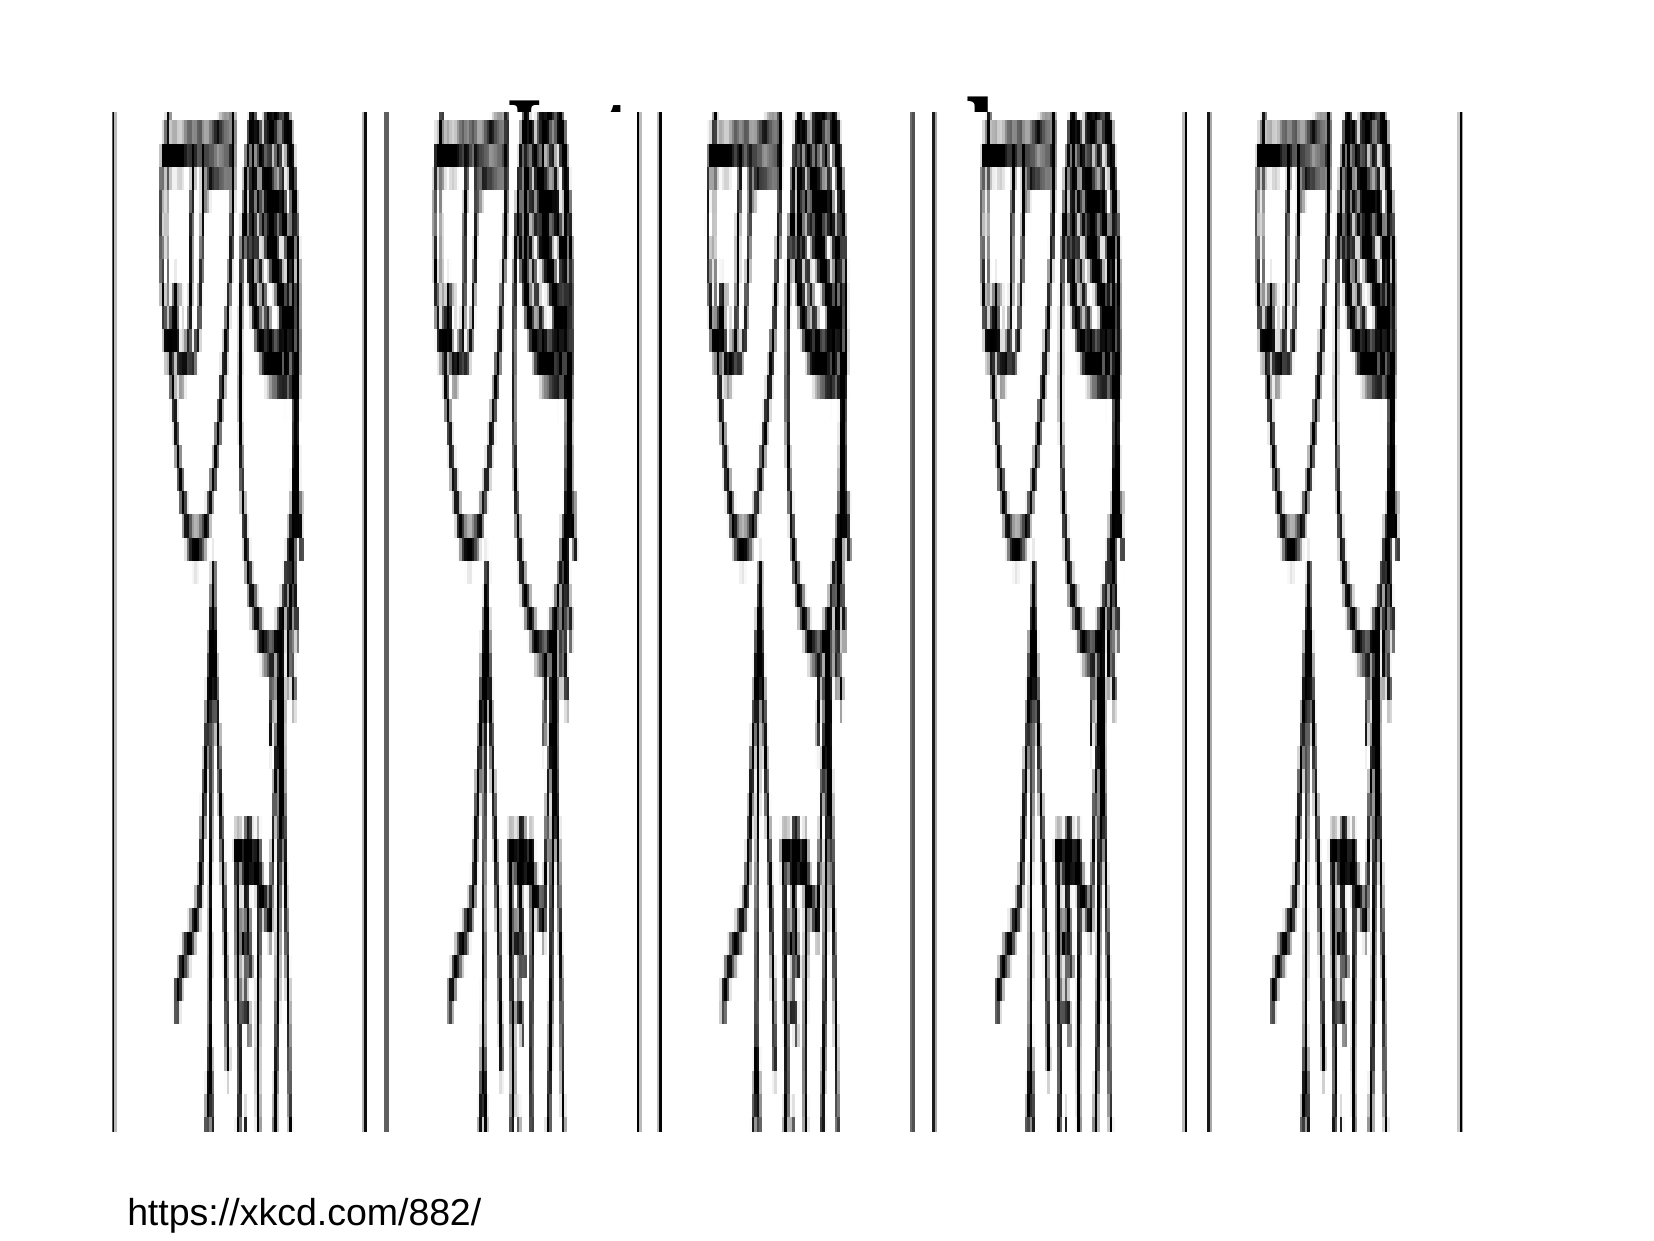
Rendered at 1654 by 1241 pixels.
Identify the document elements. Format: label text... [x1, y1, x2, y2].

title Intro: p-values [82, 25, 1571, 233]
picture [112, 112, 1463, 1132]
text_box https://xkcd.com/882/ [112, 1184, 751, 1241]
